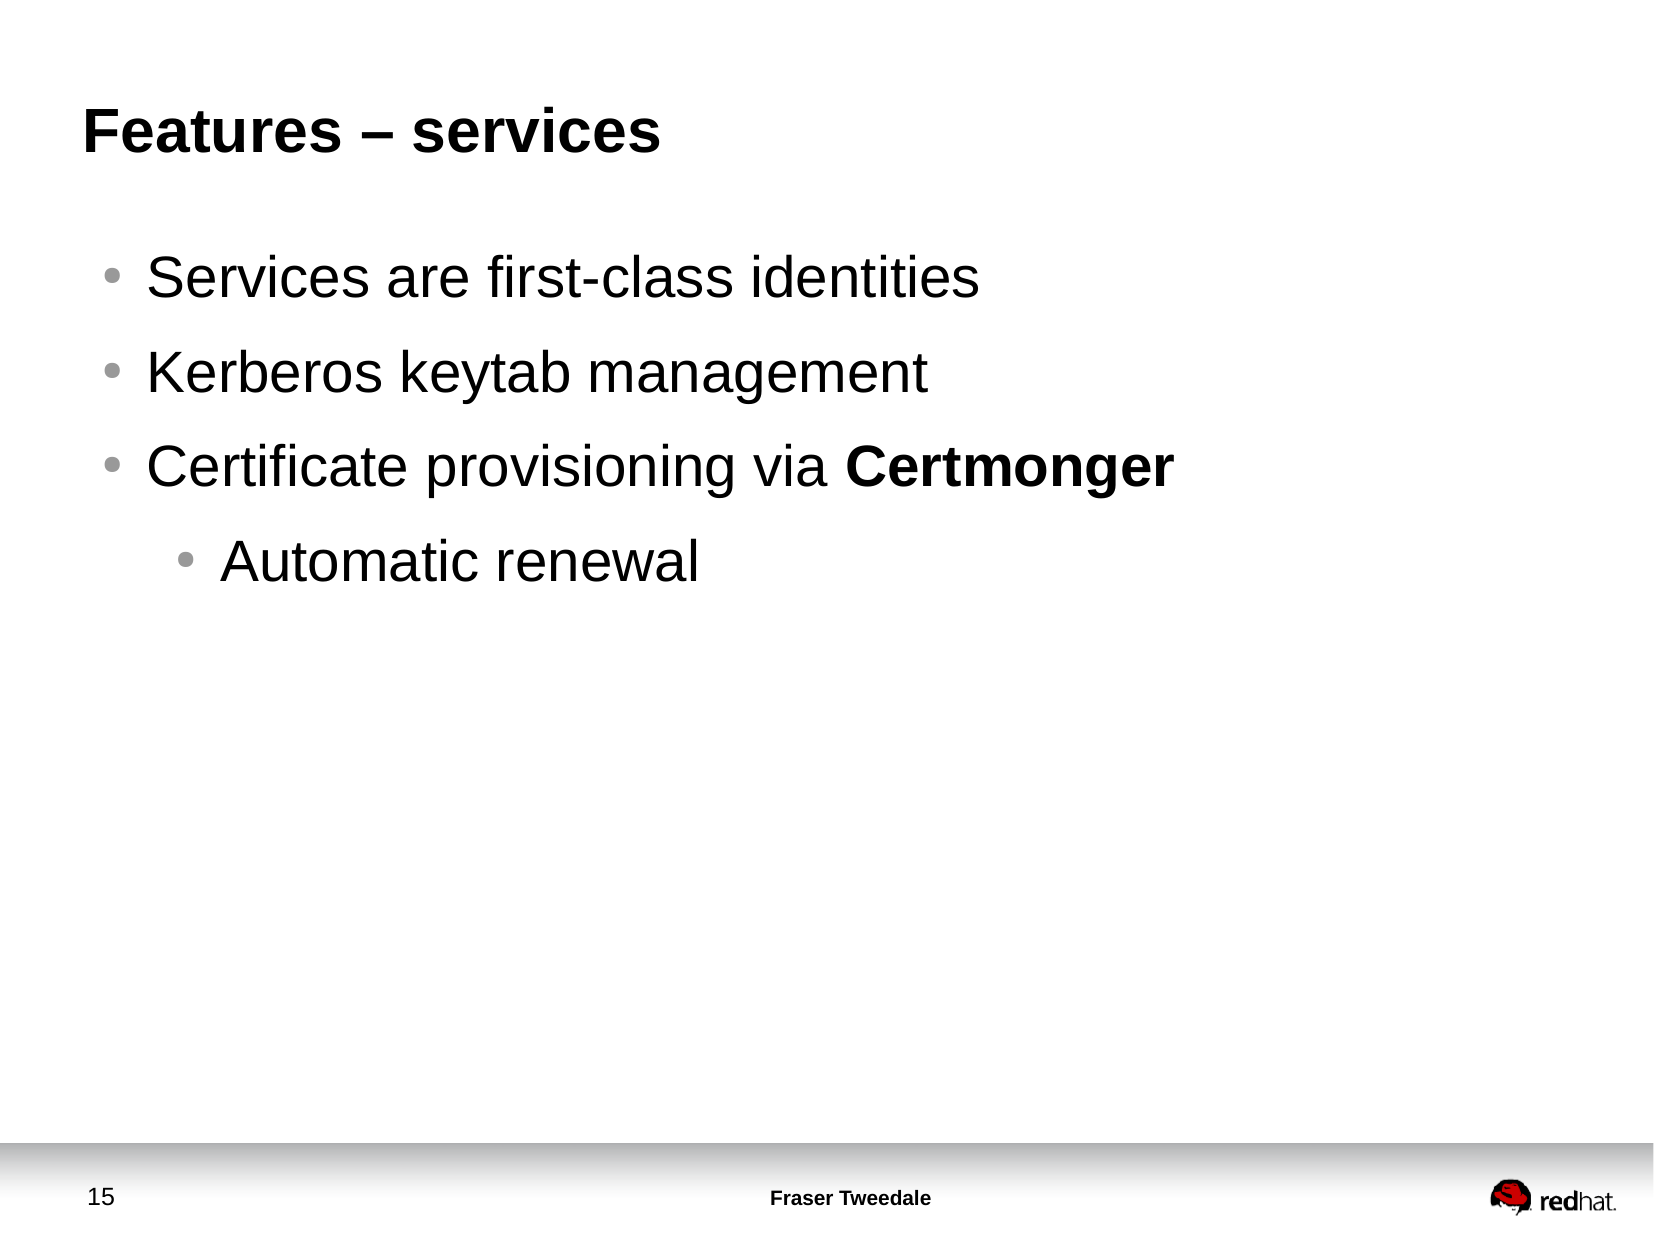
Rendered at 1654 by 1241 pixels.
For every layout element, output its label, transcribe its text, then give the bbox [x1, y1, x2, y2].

list Services are first-class identities Kerberos keytab management Certificate provisioning via Certmonger Automatic renewal [86, 244, 1576, 1039]
title Features – services [82, 37, 1571, 226]
picture [0, 1143, 1654, 1241]
